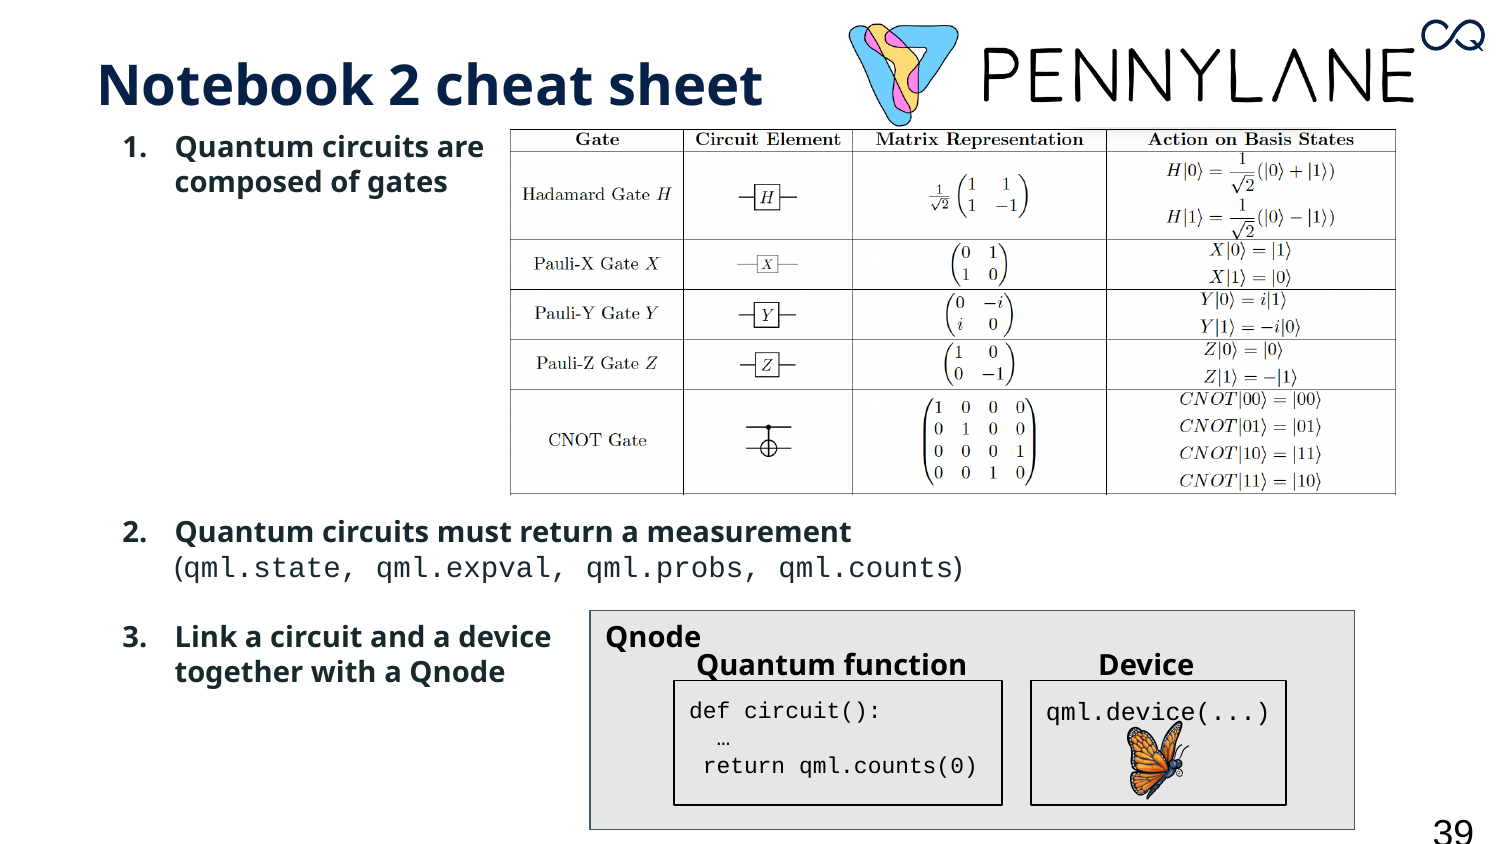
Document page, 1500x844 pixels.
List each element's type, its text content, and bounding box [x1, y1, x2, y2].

picture [504, 19, 1485, 495]
text_box Device [1083, 631, 1215, 690]
text_box Quantum function [681, 631, 995, 690]
text_box def circuit(): … return qml.counts(0) [674, 680, 1002, 806]
text_box Qnode [590, 603, 722, 662]
title Notebook 2 cheat sheet [81, 34, 798, 108]
text_box qml.device(...) [1030, 680, 1286, 806]
picture [1113, 715, 1204, 806]
text_box [590, 610, 1355, 830]
list Quantum circuits are composed of gates Quantum circuits must return a measurement (qml.state, qml.expval, qml.probs, qml.counts) Link a circuit and a device together with a Qnode [84, 113, 1492, 844]
